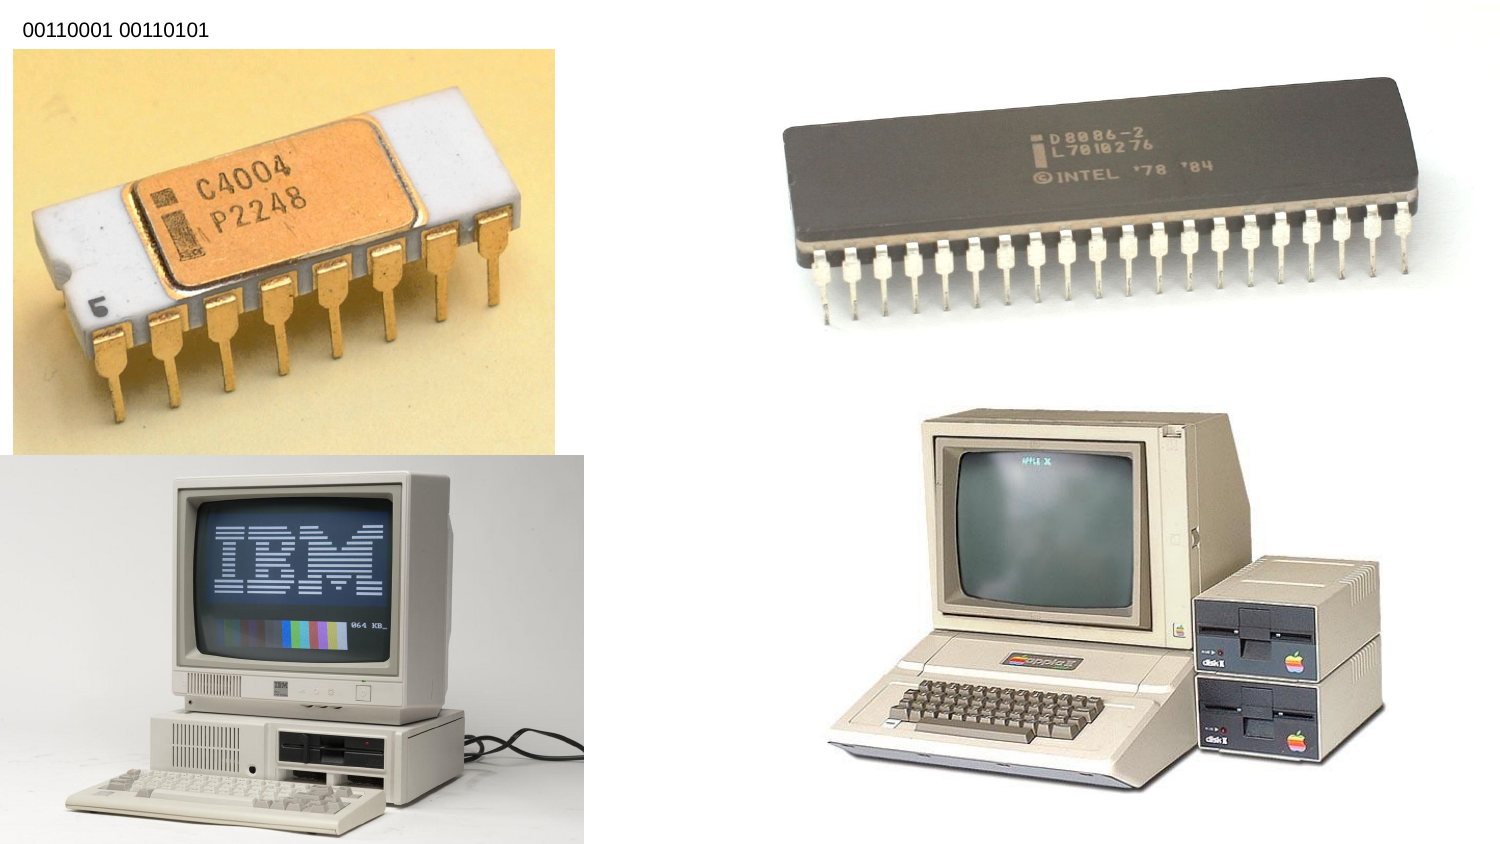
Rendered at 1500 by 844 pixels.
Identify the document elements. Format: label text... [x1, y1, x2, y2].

text_box 00110001 00110101 [7, 1, 279, 50]
picture [706, 0, 1500, 794]
picture [0, 49, 584, 844]
